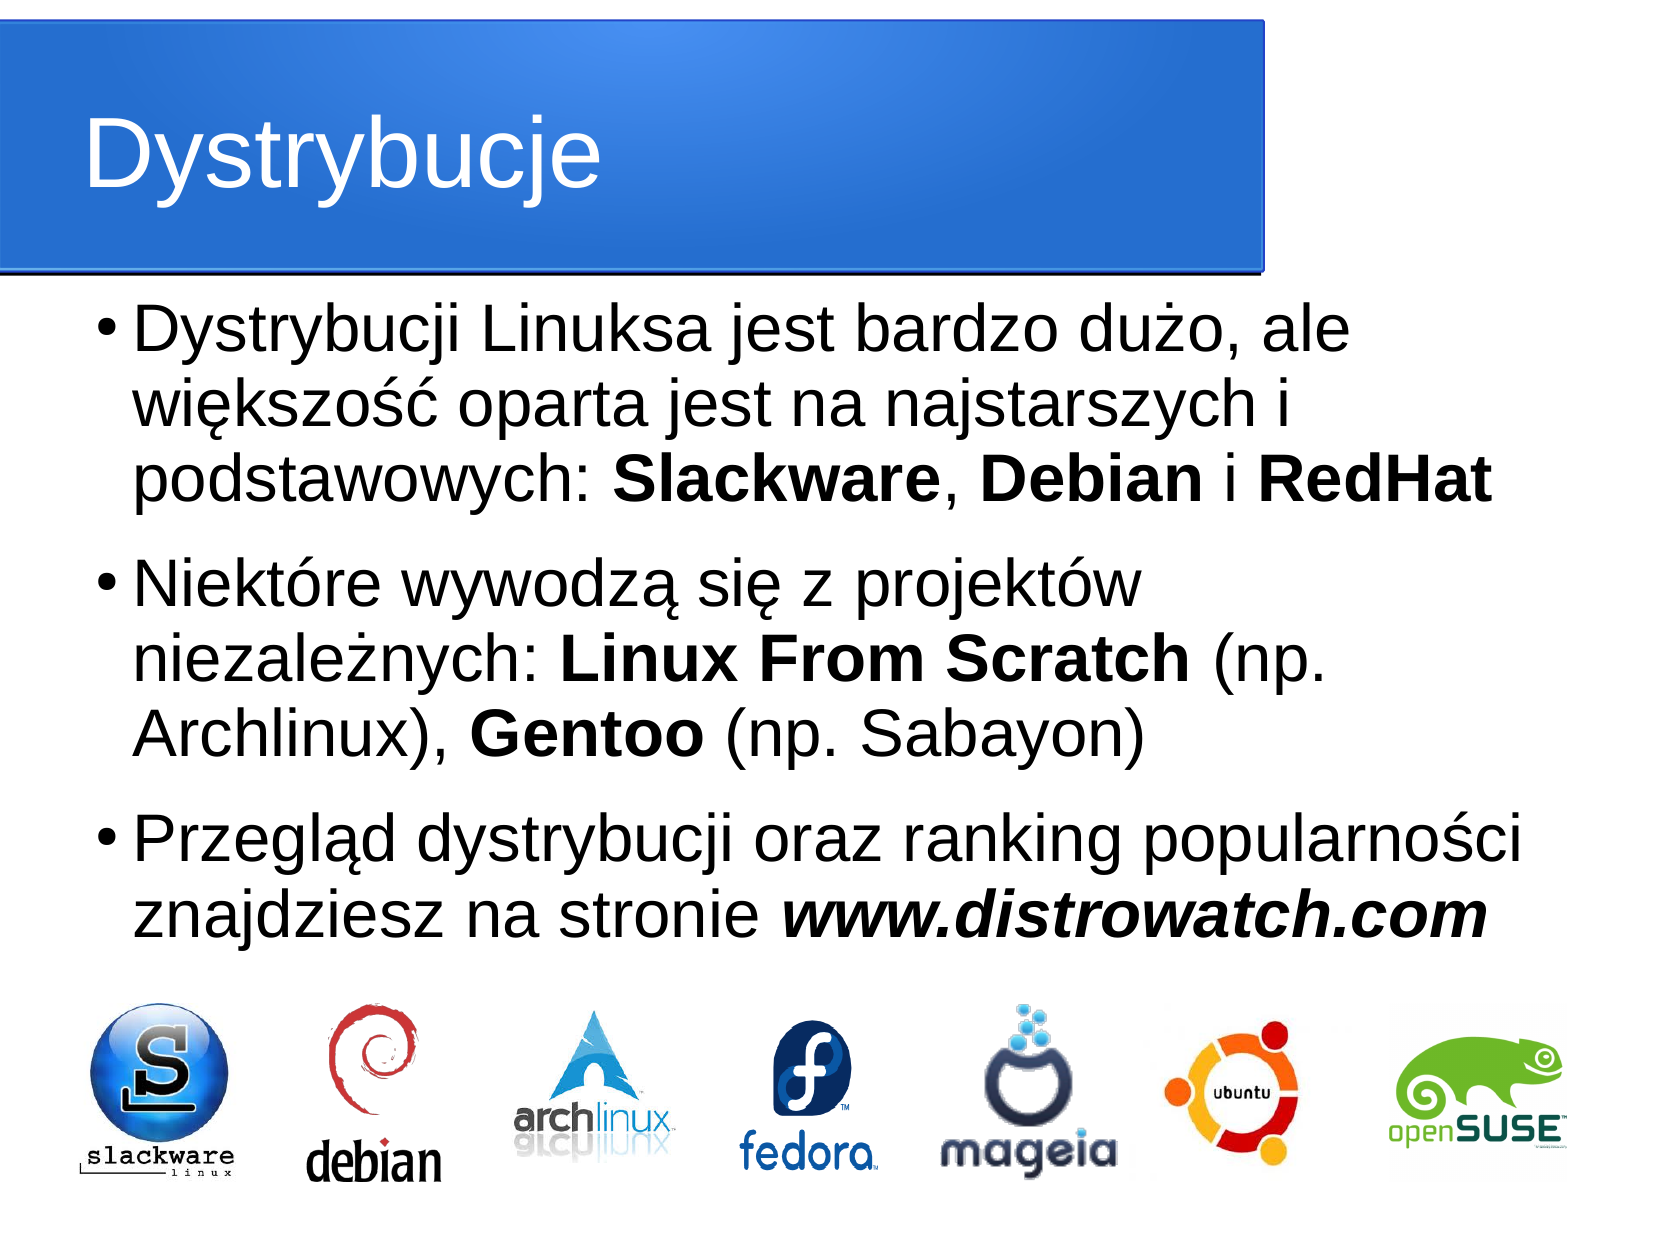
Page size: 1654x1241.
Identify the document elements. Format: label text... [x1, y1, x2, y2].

picture [71, 1003, 249, 1182]
picture [1129, 1003, 1354, 1182]
picture [940, 1003, 1118, 1182]
picture [504, 1003, 683, 1182]
list Dystrybucji Linuksa jest bardzo dużo, ale większość oparta jest na najstarszych i podstawowych: Slackware, Debian i RedHat Niektóre wywodzą się z projektów niezależnych: Linux From Scratch (np. Archlinux), Gentoo (np. Sabayon) Przegląd dystrybucji oraz ranking popularności znajdziesz na stronie www.distrowatch.com [82, 290, 1538, 1010]
picture [1389, 1003, 1567, 1182]
picture [284, 1003, 463, 1182]
picture [722, 1009, 901, 1187]
title Dystrybucje [82, 49, 1250, 257]
